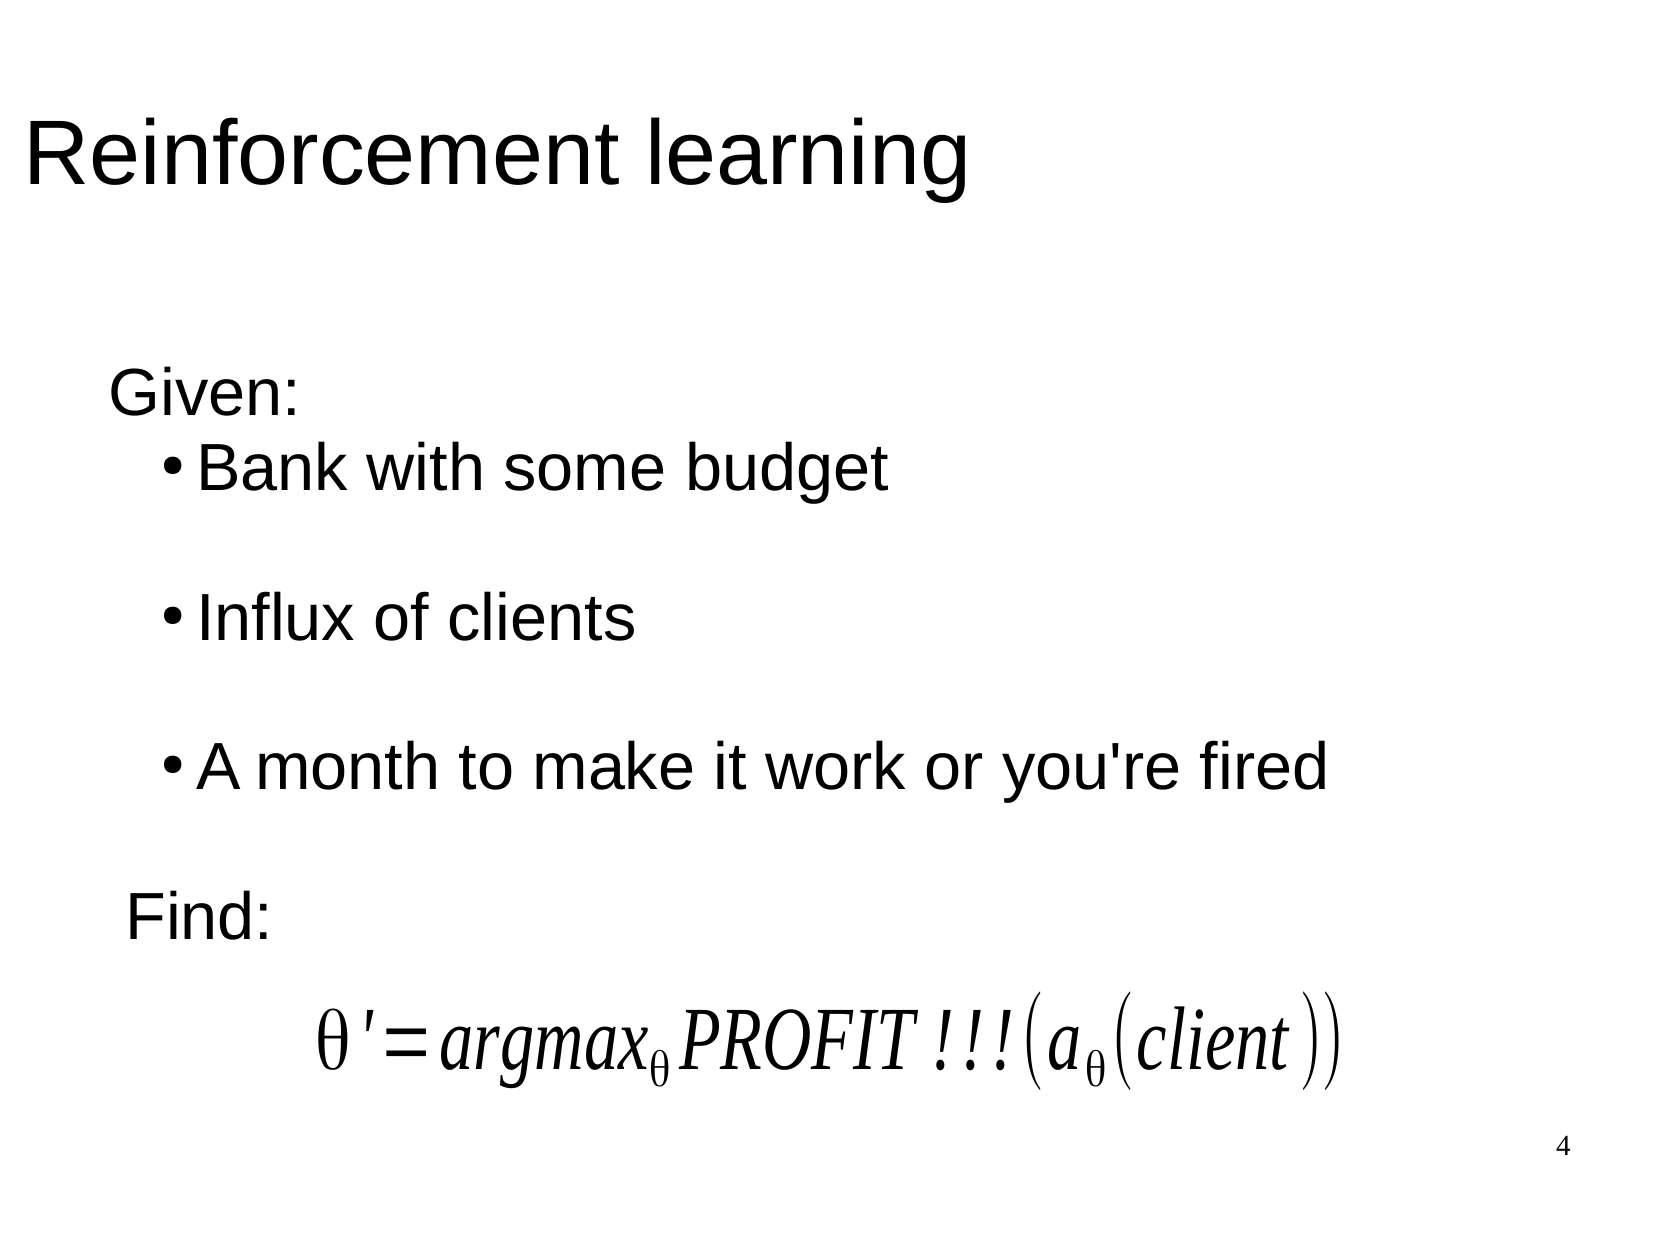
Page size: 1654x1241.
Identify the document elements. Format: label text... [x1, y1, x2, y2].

text_box Given: Bank with some budget Influx of clients A month to make it work or you're fired Find: [90, 355, 1456, 1029]
title Reinforcement learning [23, 49, 1512, 257]
chart [298, 984, 1362, 1094]
